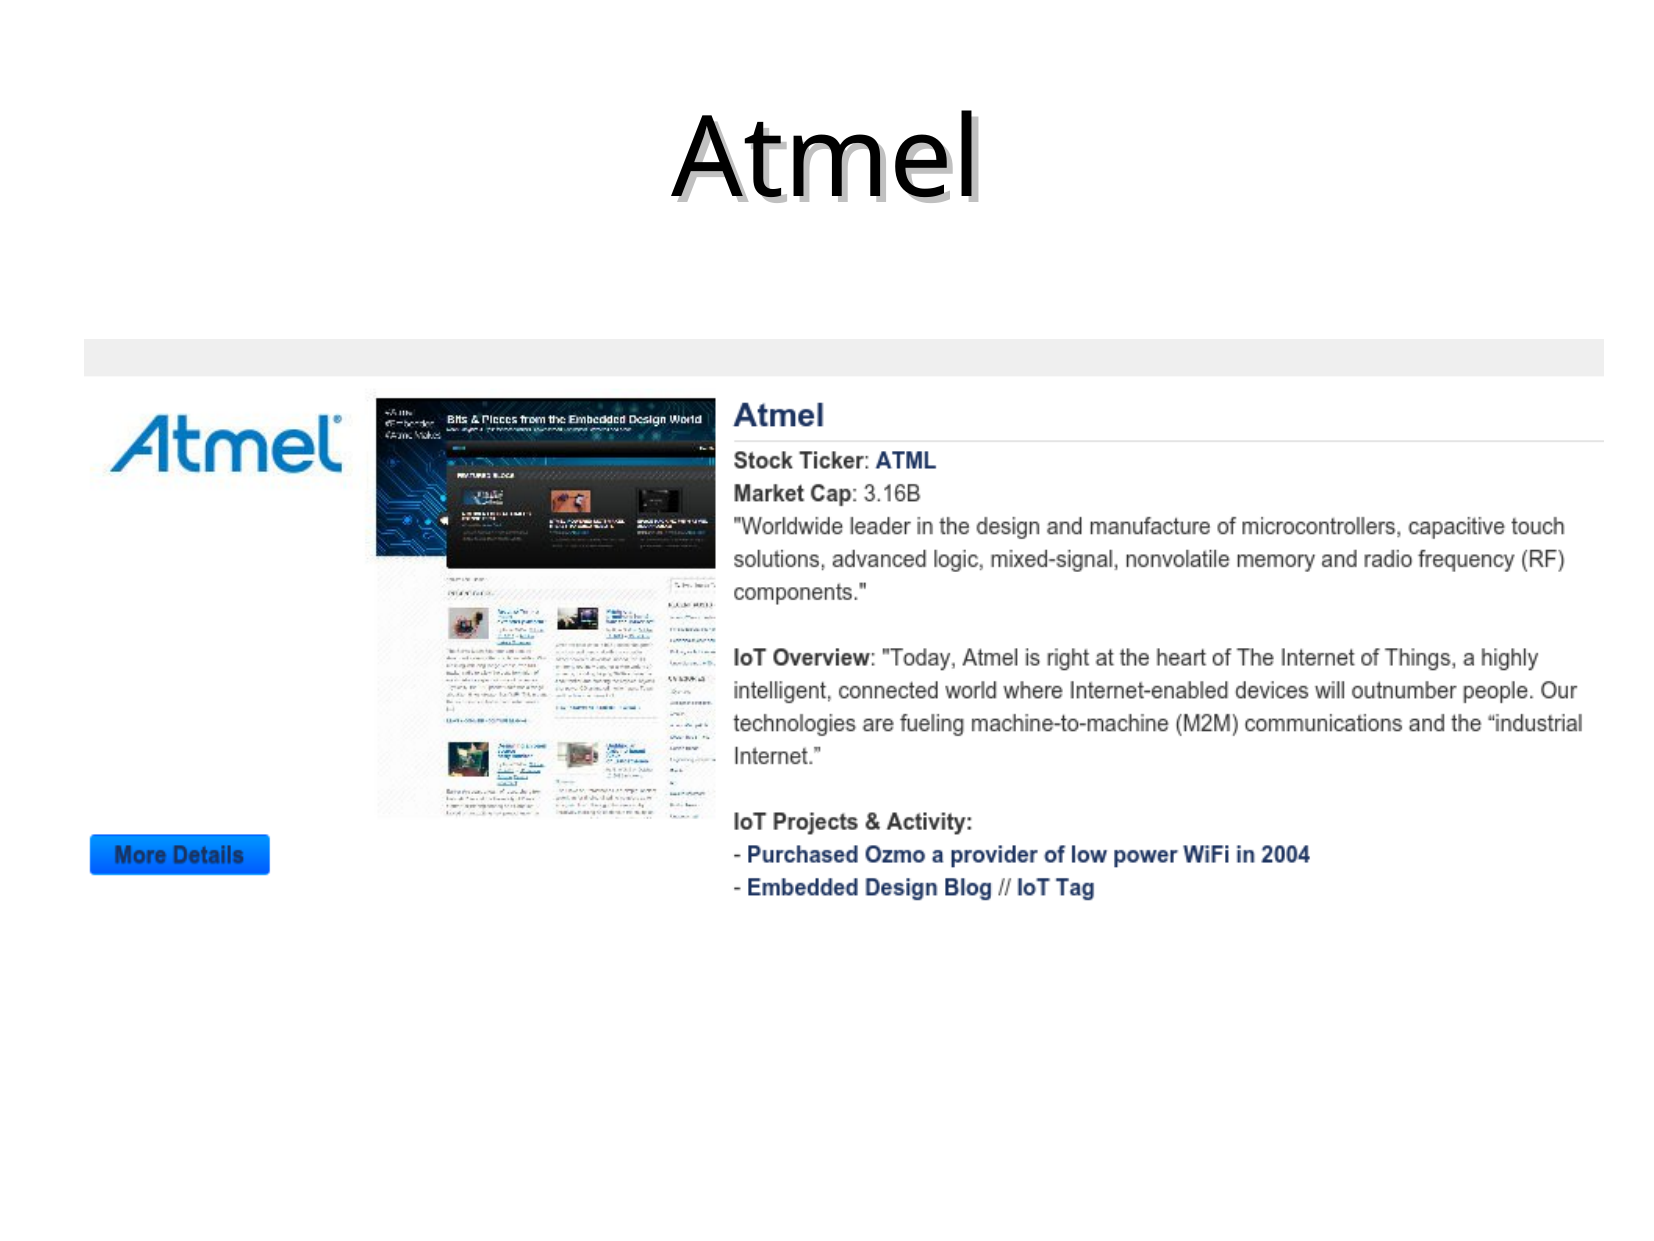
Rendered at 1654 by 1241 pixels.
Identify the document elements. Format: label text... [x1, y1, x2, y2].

picture [84, 339, 1604, 916]
title Atmel [82, 49, 1571, 257]
